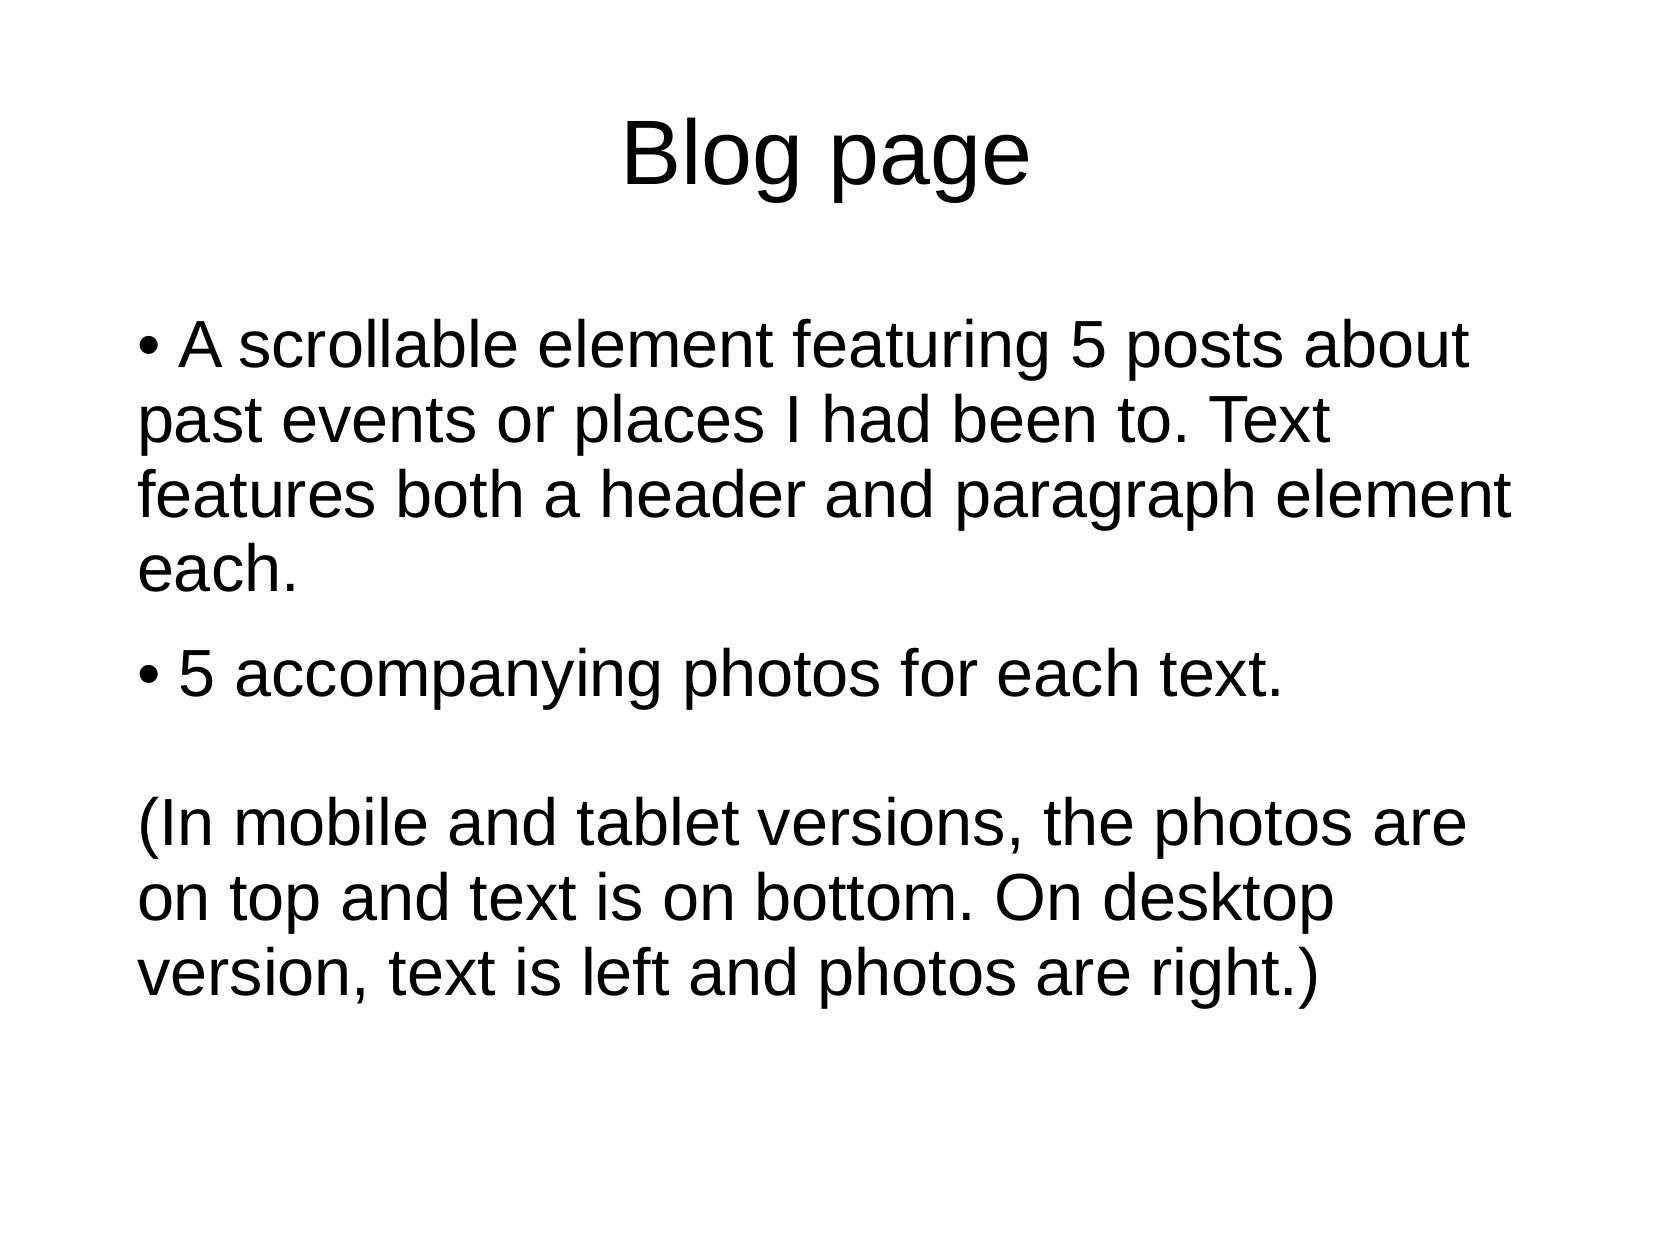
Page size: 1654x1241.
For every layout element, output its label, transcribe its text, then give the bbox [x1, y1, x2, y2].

title Blog page [82, 49, 1571, 257]
list • A scrollable element featuring 5 posts about past events or places I had been to. Text features both a header and paragraph element each. • 5 accompanying photos for each text. (In mobile and tablet versions, the photos are on top and text is on bottom. On desktop version, text is left and photos are right.) [66, 307, 1555, 1126]
